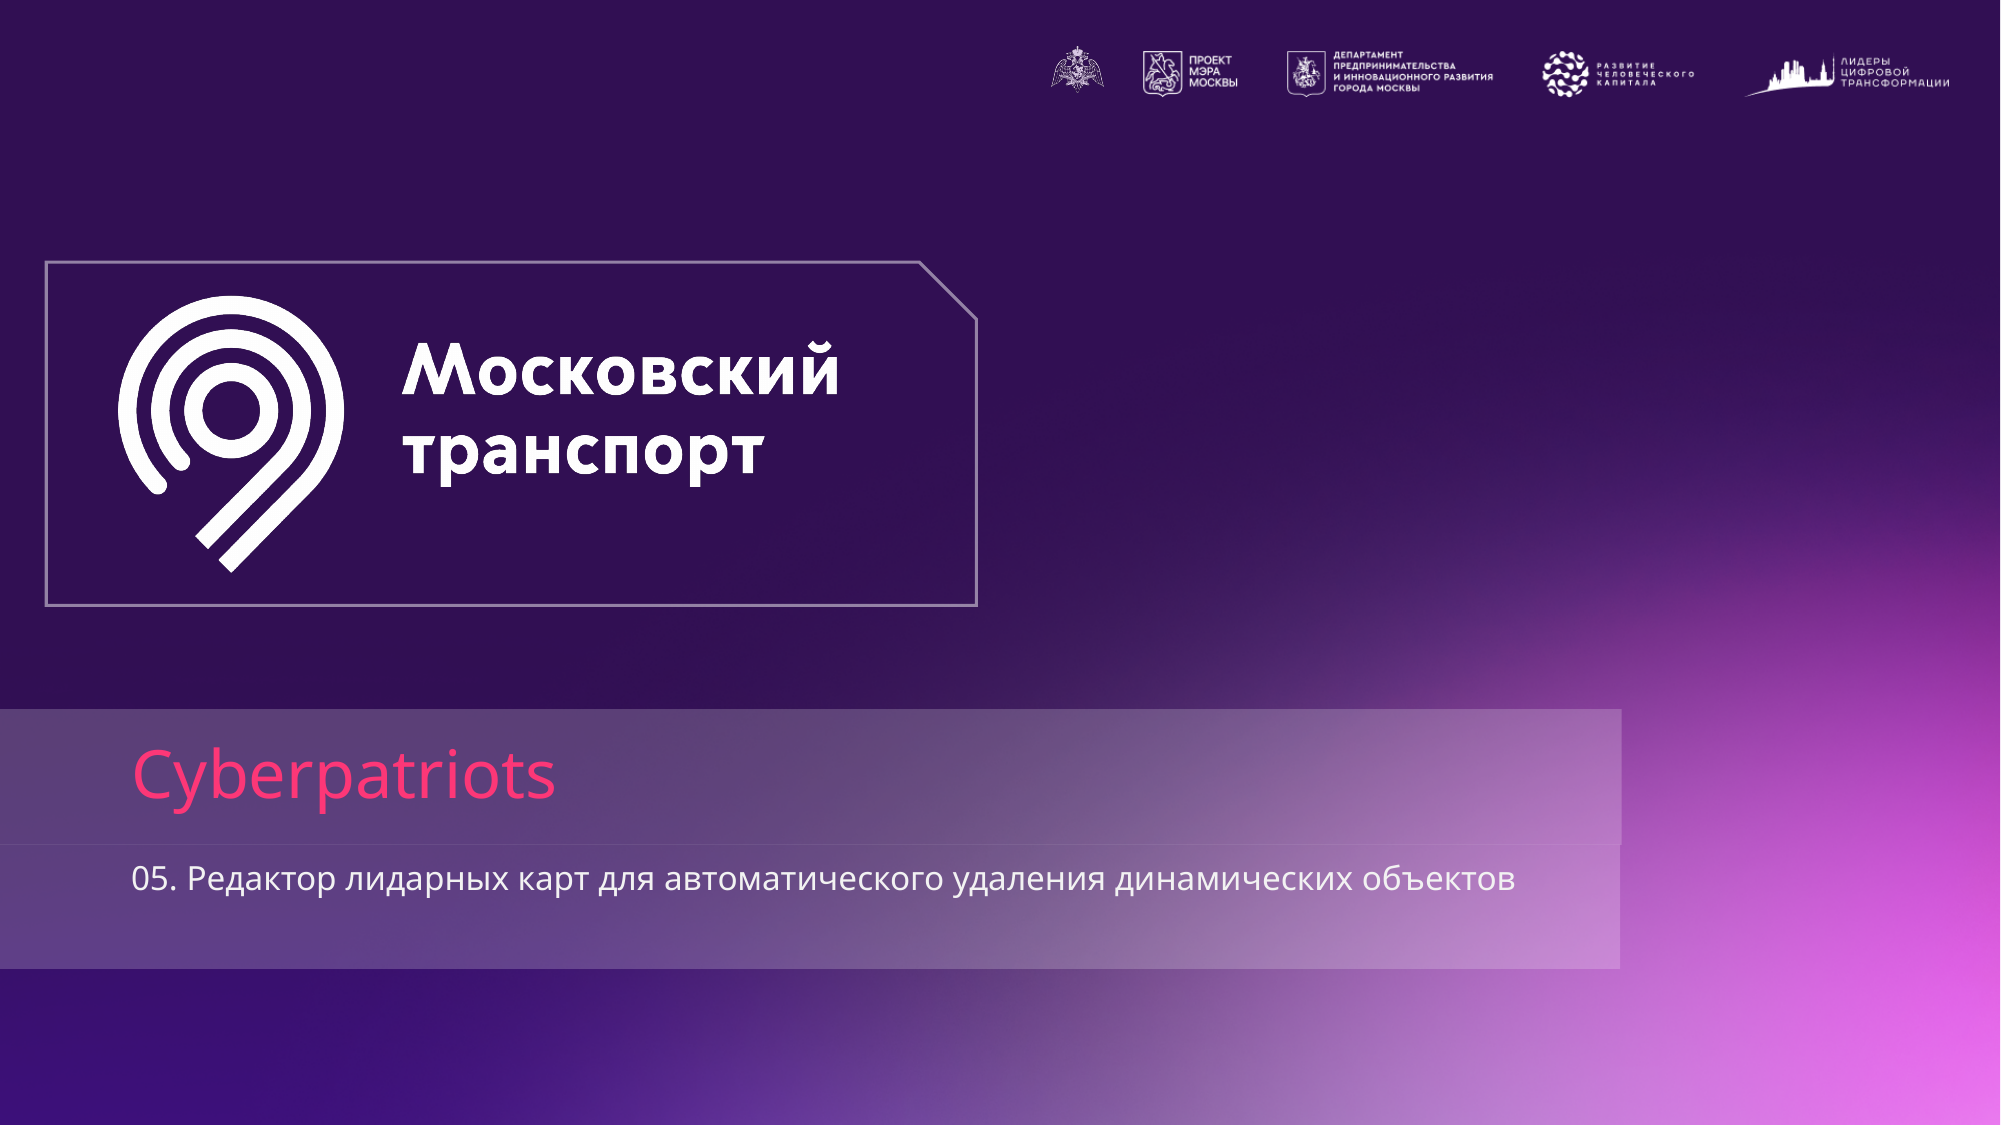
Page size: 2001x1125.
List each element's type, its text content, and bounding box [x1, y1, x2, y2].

picture [118, 296, 837, 573]
picture [1051, 46, 1104, 93]
text_box Cyberpatriots [0, 709, 1622, 845]
text_box [46, 262, 977, 606]
text_box 05. Редактор лидарных карт для автоматического удаления динамических объектов [0, 845, 1620, 969]
